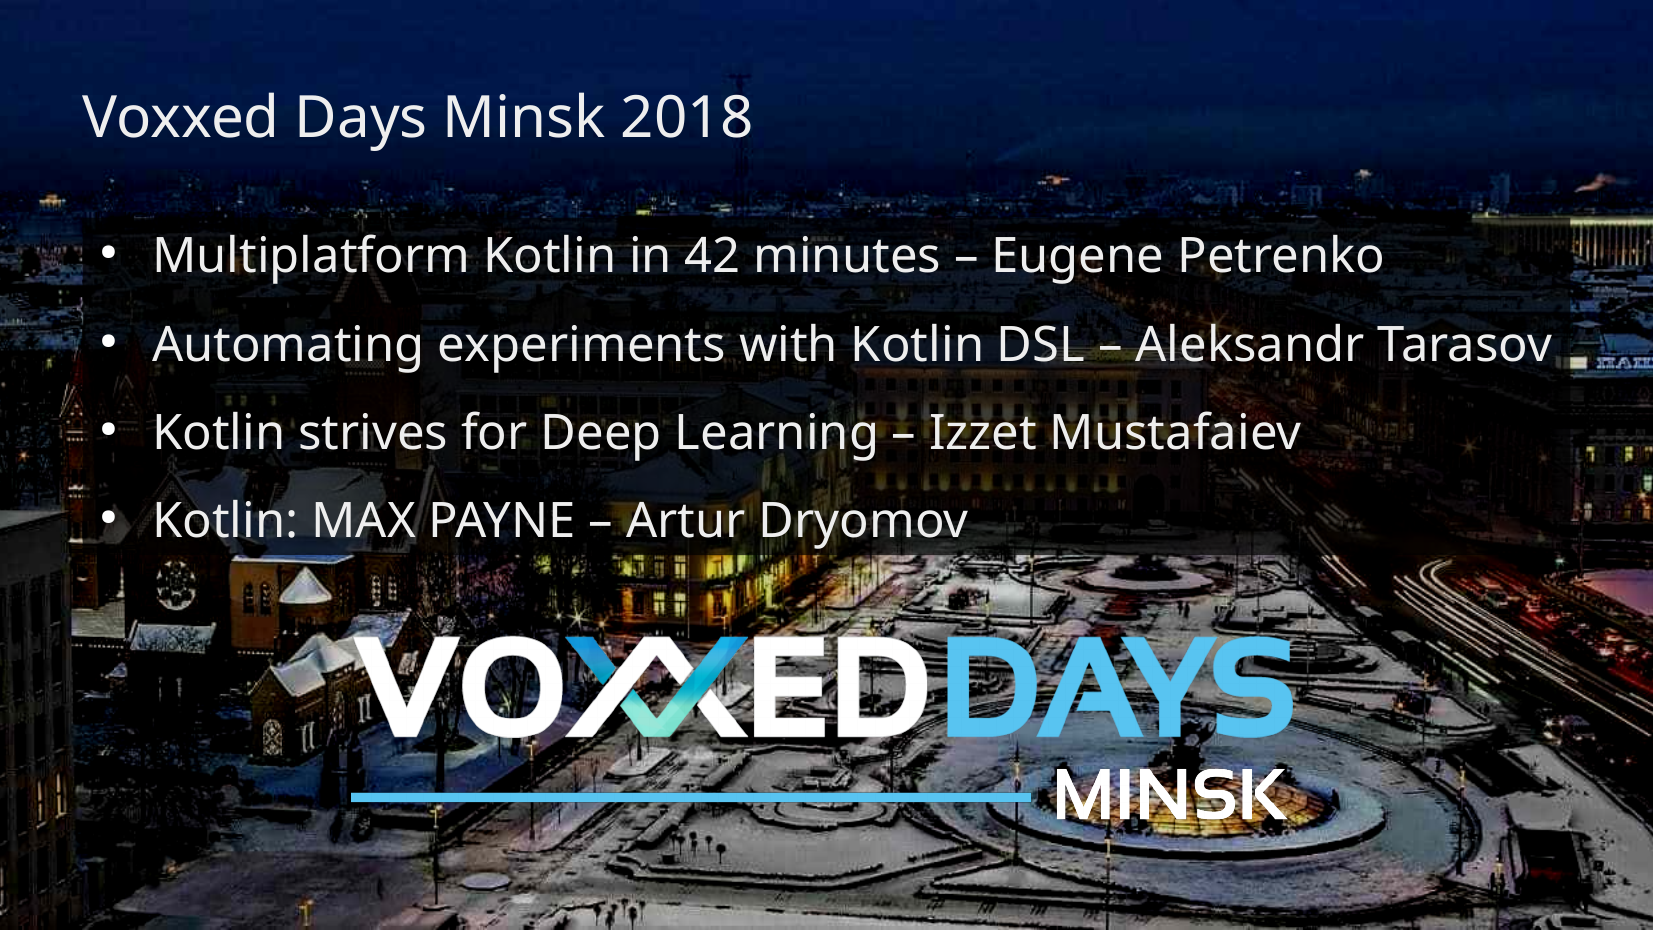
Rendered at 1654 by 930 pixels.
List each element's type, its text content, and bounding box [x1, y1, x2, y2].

list Multiplatform Kotlin in 42 minutes – Eugene Petrenko Automating experiments with Kotlin DSL – Aleksandr Tarasov Kotlin strives for Deep Learning – Izzet Mustafaiev Kotlin: MAX PAYNE – Artur Dryomov [82, 217, 1571, 556]
picture [0, 0, 1653, 930]
title Voxxed Days Minsk 2018 [82, 36, 1571, 193]
